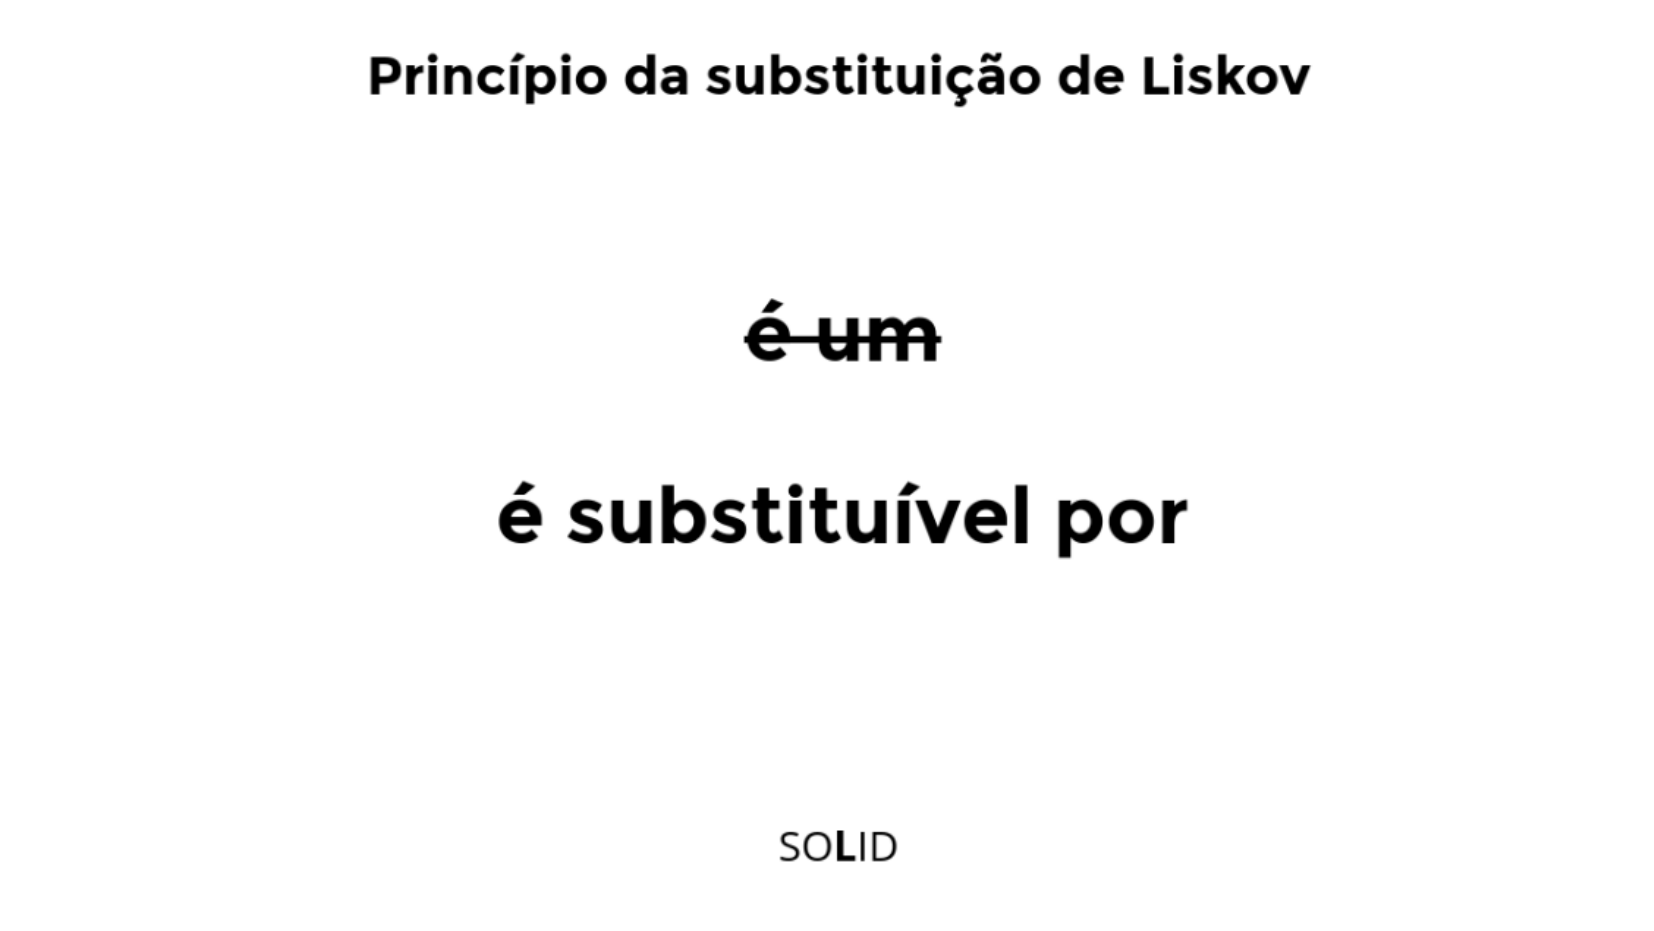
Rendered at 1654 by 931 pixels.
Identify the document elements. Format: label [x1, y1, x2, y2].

picture [198, 0, 1459, 930]
